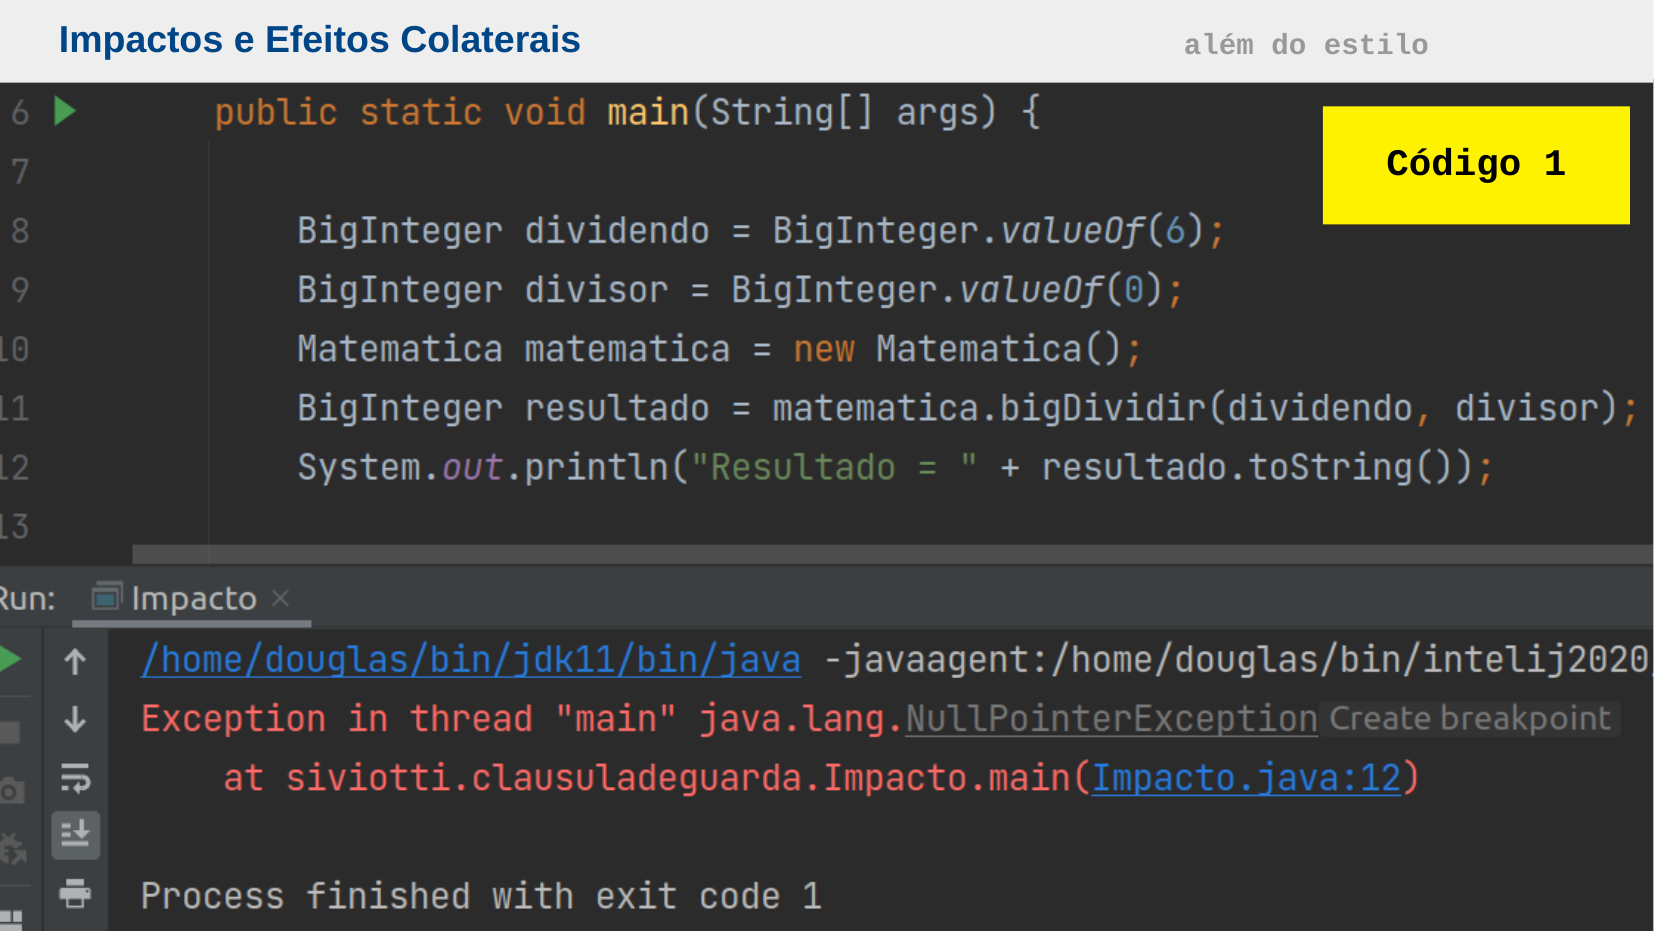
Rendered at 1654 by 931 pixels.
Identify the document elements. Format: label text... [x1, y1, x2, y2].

title [165, 879, 1406, 931]
text_box Código 1 [1322, 106, 1630, 225]
title Impactos e Efeitos Colaterais [59, 14, 1182, 66]
picture [0, 83, 1654, 931]
text_box [0, 0, 1654, 83]
text_box além do estilo [1169, 23, 1644, 71]
